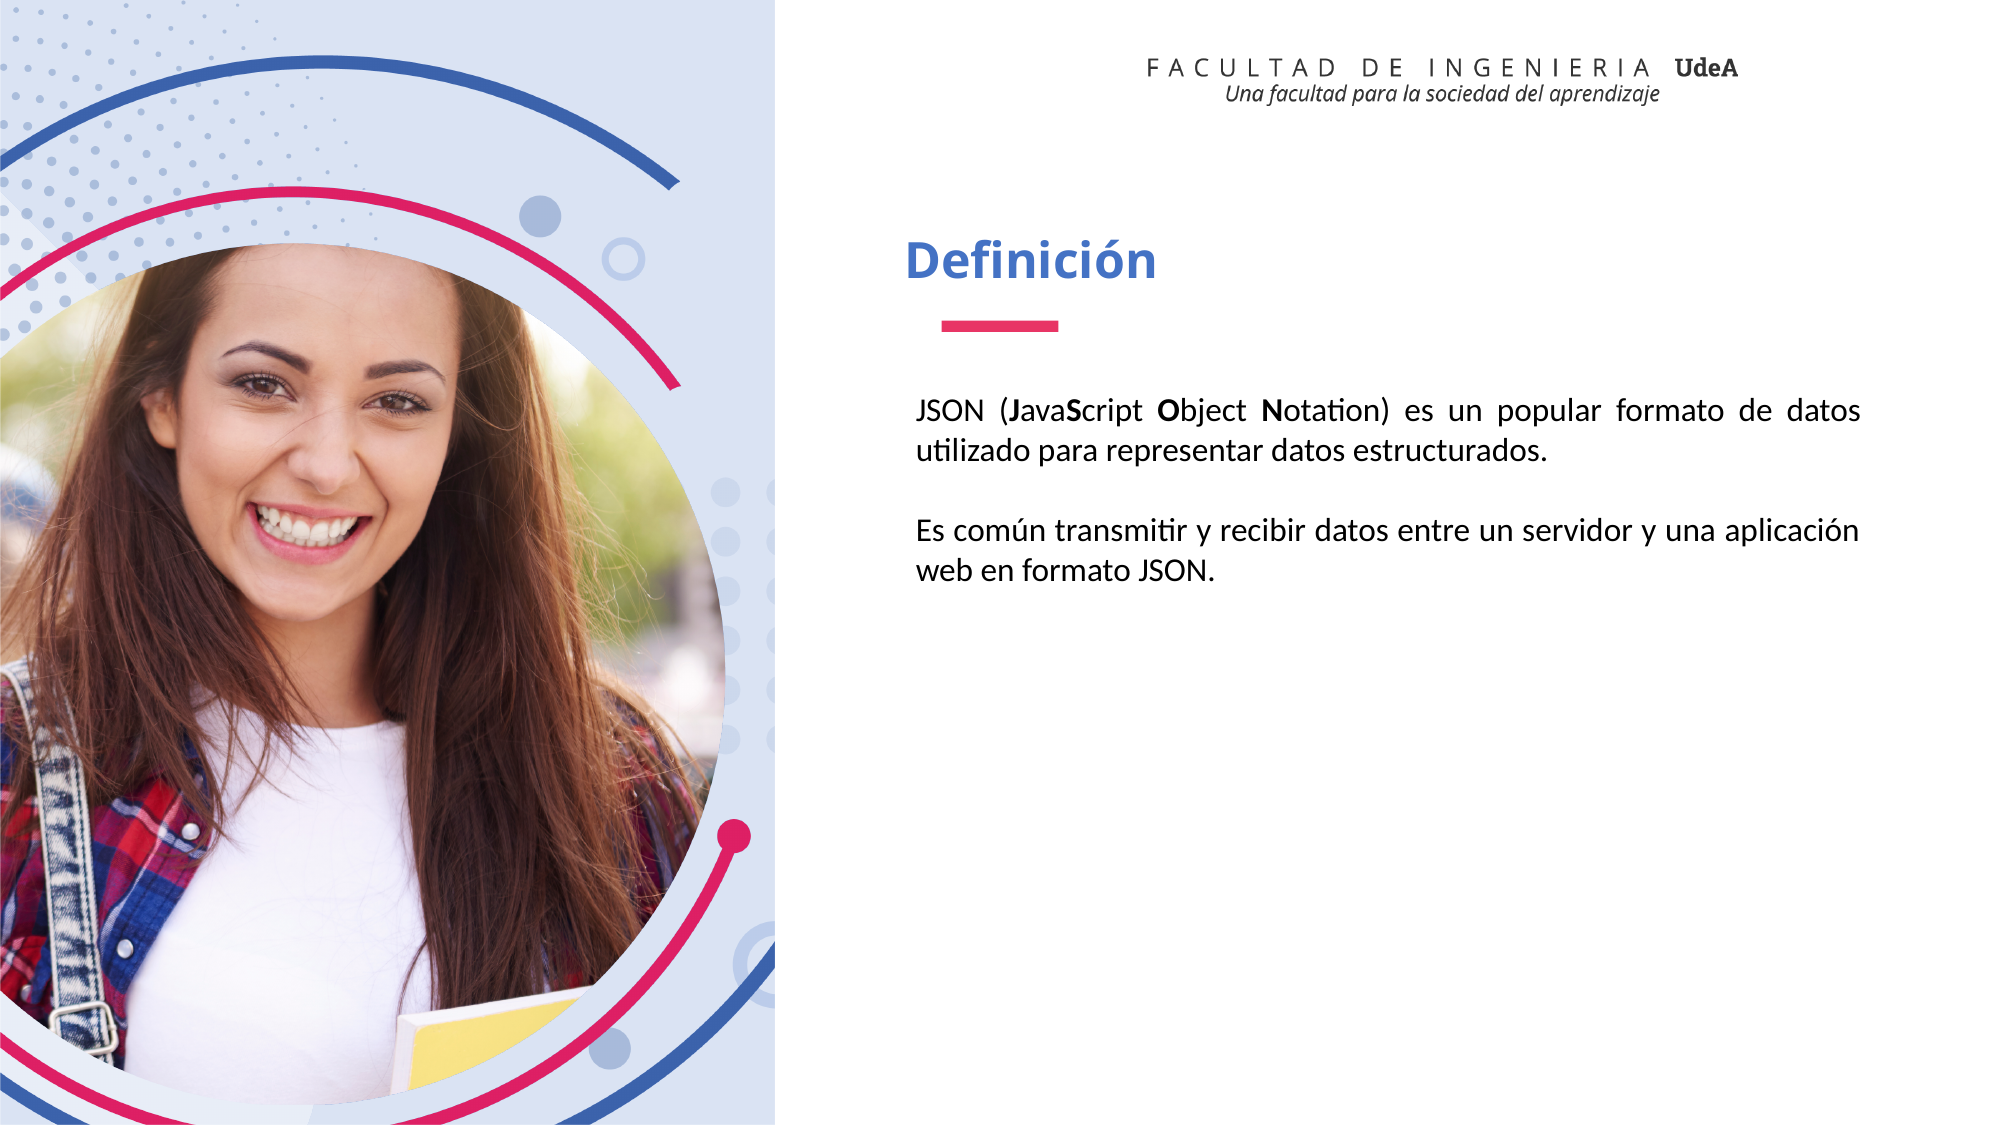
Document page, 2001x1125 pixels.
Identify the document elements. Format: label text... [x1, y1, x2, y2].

text_box Definición [889, 206, 1786, 318]
picture [1148, 57, 1738, 106]
picture [0, 0, 775, 1125]
text_box JSON (JavaScript Object Notation) es un popular formato de datos utilizado para representar datos estructurados. Es común transmitir y recibir datos entre un servidor y una aplicación web en formato JSON. [901, 380, 1877, 596]
